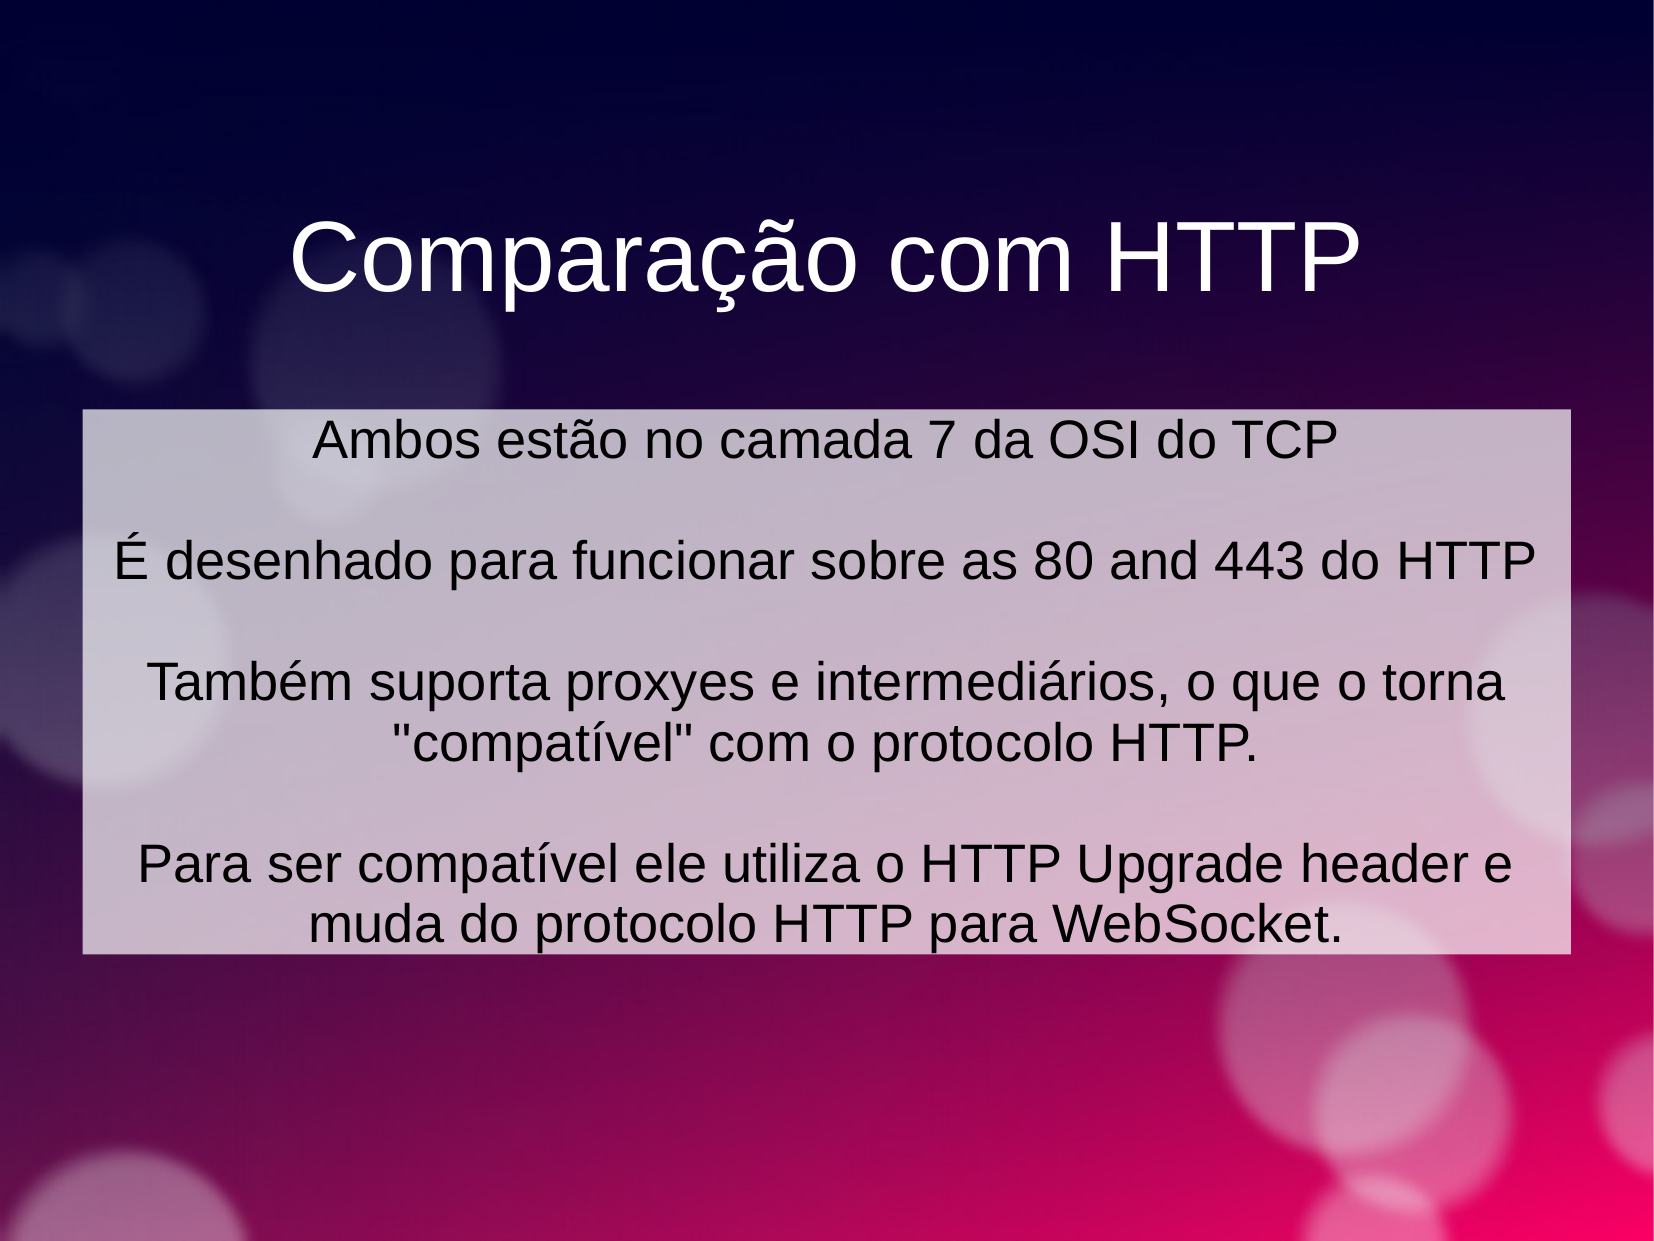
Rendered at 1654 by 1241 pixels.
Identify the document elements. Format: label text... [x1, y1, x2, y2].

title Comparação com HTTP [82, 94, 1571, 409]
picture [0, 0, 1654, 1241]
text_box Ambos estão no camada 7 da OSI do TCP É desenhado para funcionar sobre as 80 and 443 do HTTP Também suporta proxyes e intermediários, o que o torna "compatível" com o protocolo HTTP. Para ser compatível ele utiliza o HTTP Upgrade header e muda do protocolo HTTP para WebSocket. [82, 409, 1571, 955]
